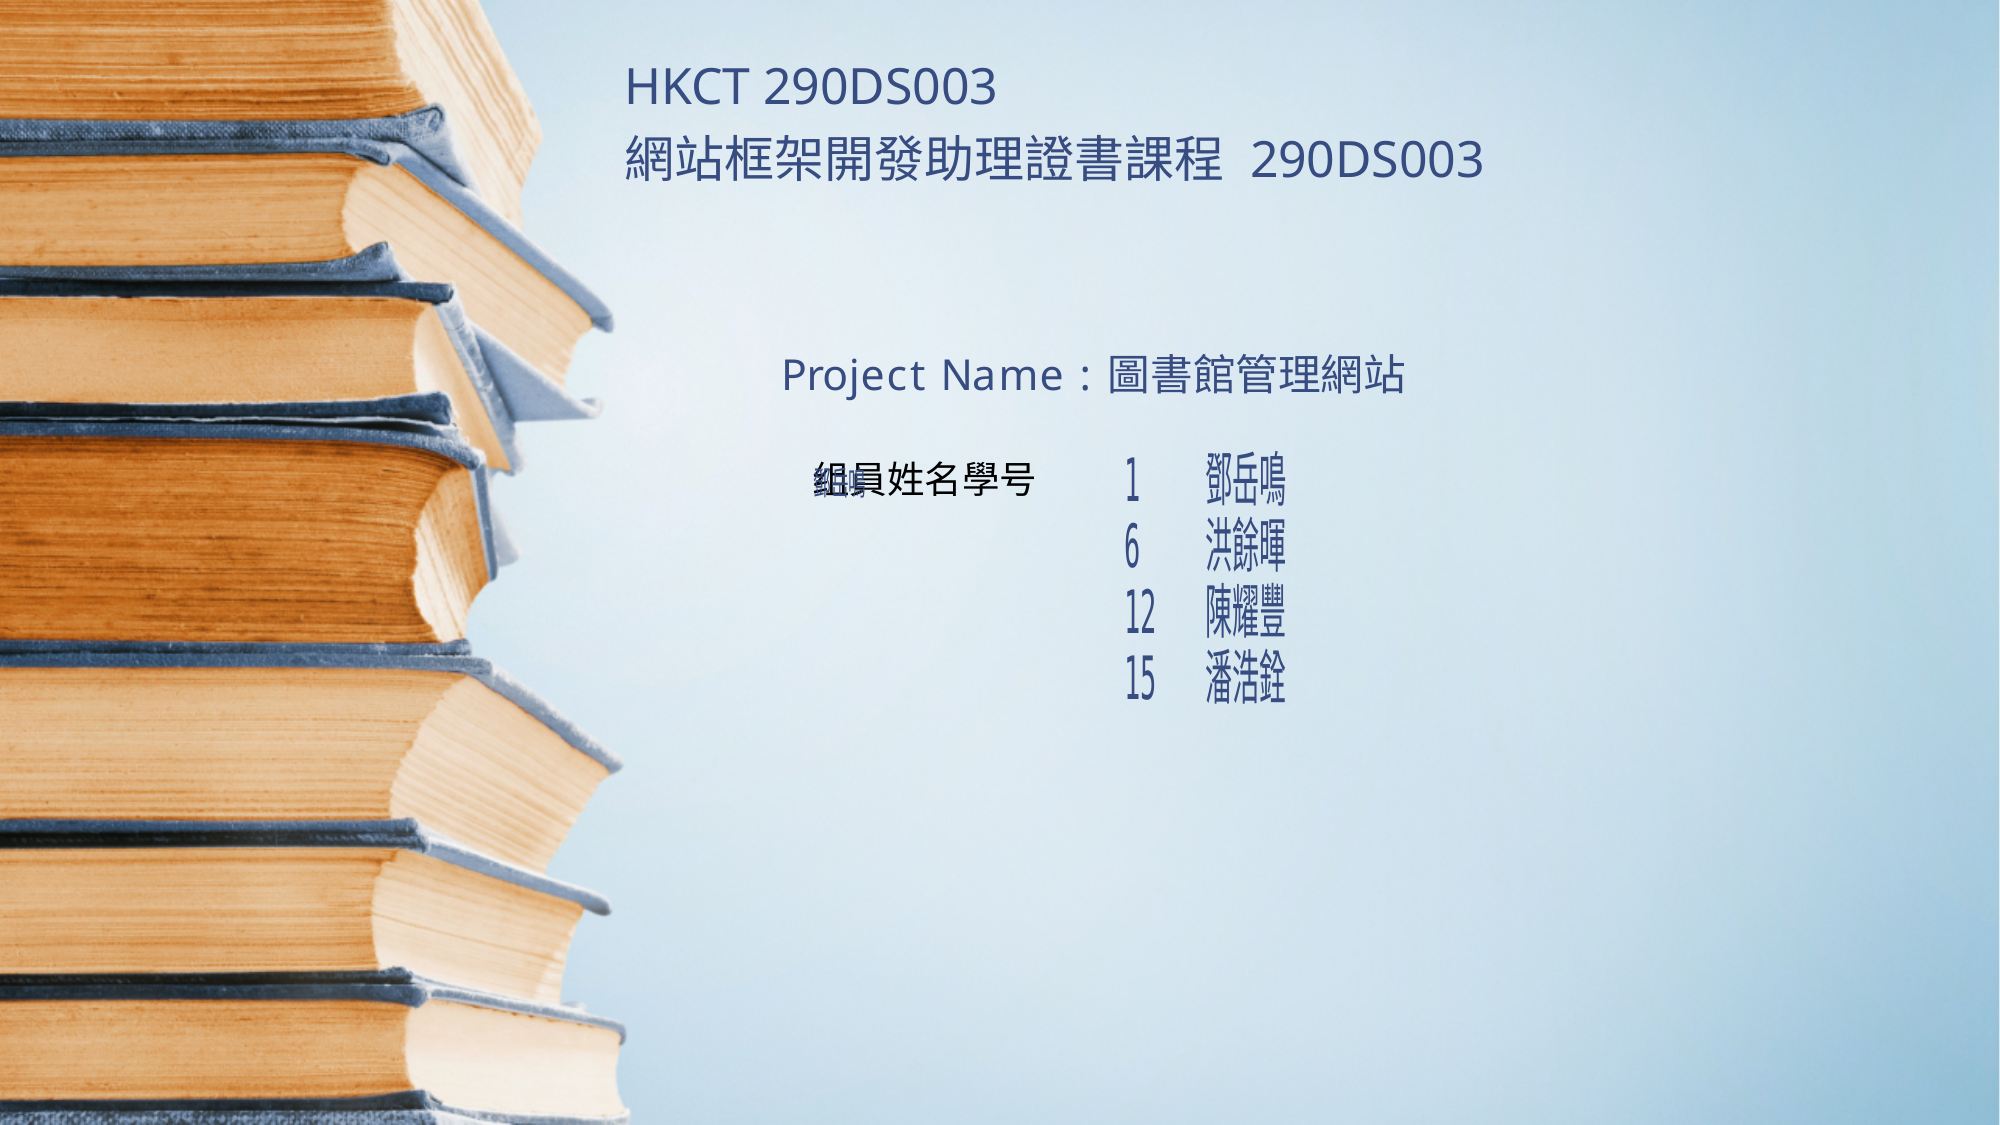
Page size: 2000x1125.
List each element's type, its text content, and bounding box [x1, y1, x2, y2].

chart [679, 251, 1582, 739]
text_box HKCT 290DS003 網站框架開發助理證書課程 290DS003 [609, 43, 1684, 204]
picture [0, 0, 2000, 1125]
